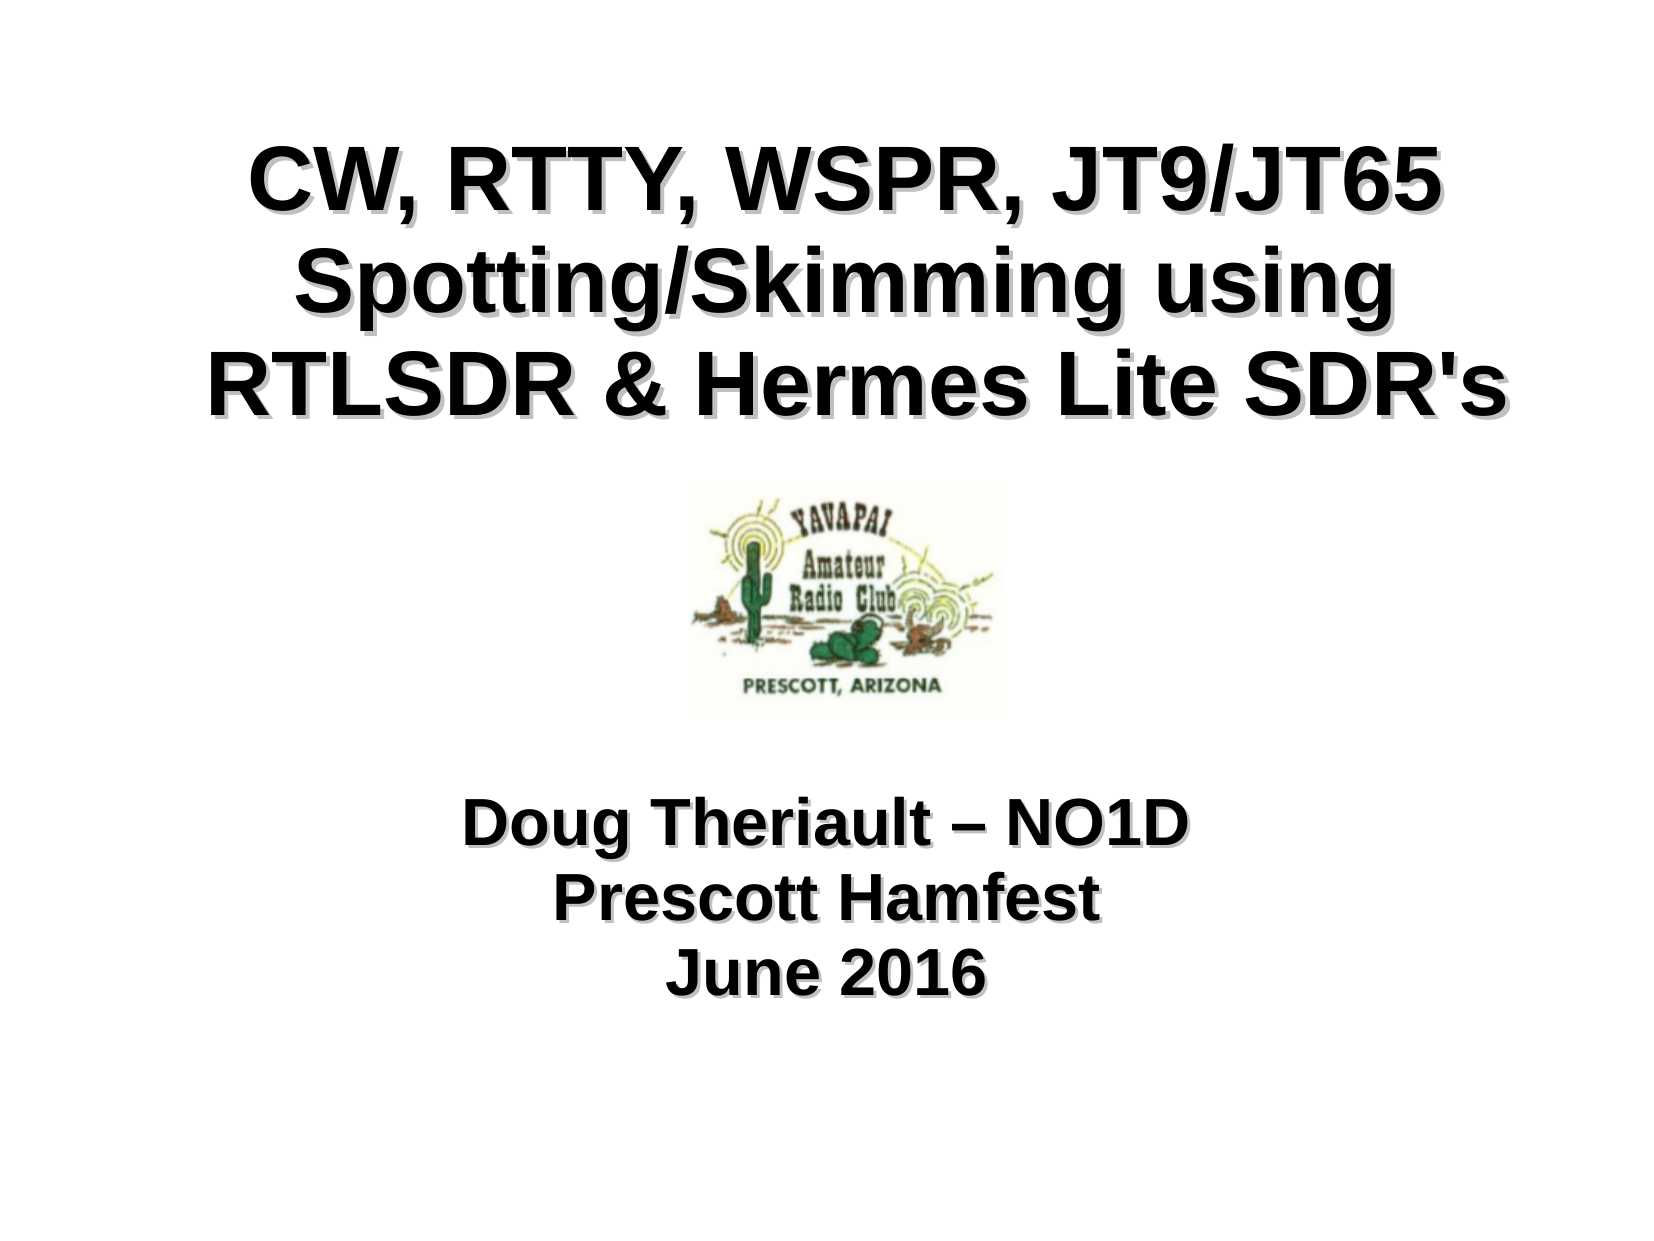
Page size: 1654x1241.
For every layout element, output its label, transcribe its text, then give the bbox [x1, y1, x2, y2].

subtitle Doug Theriault – NO1D Prescott Hamfest June 2016 [82, 565, 1571, 1081]
picture [690, 480, 1006, 721]
title CW, RTTY, WSPR, JT9/JT65 Spotting/Skimming using RTLSDR & Hermes Lite SDR's [101, 127, 1591, 436]
